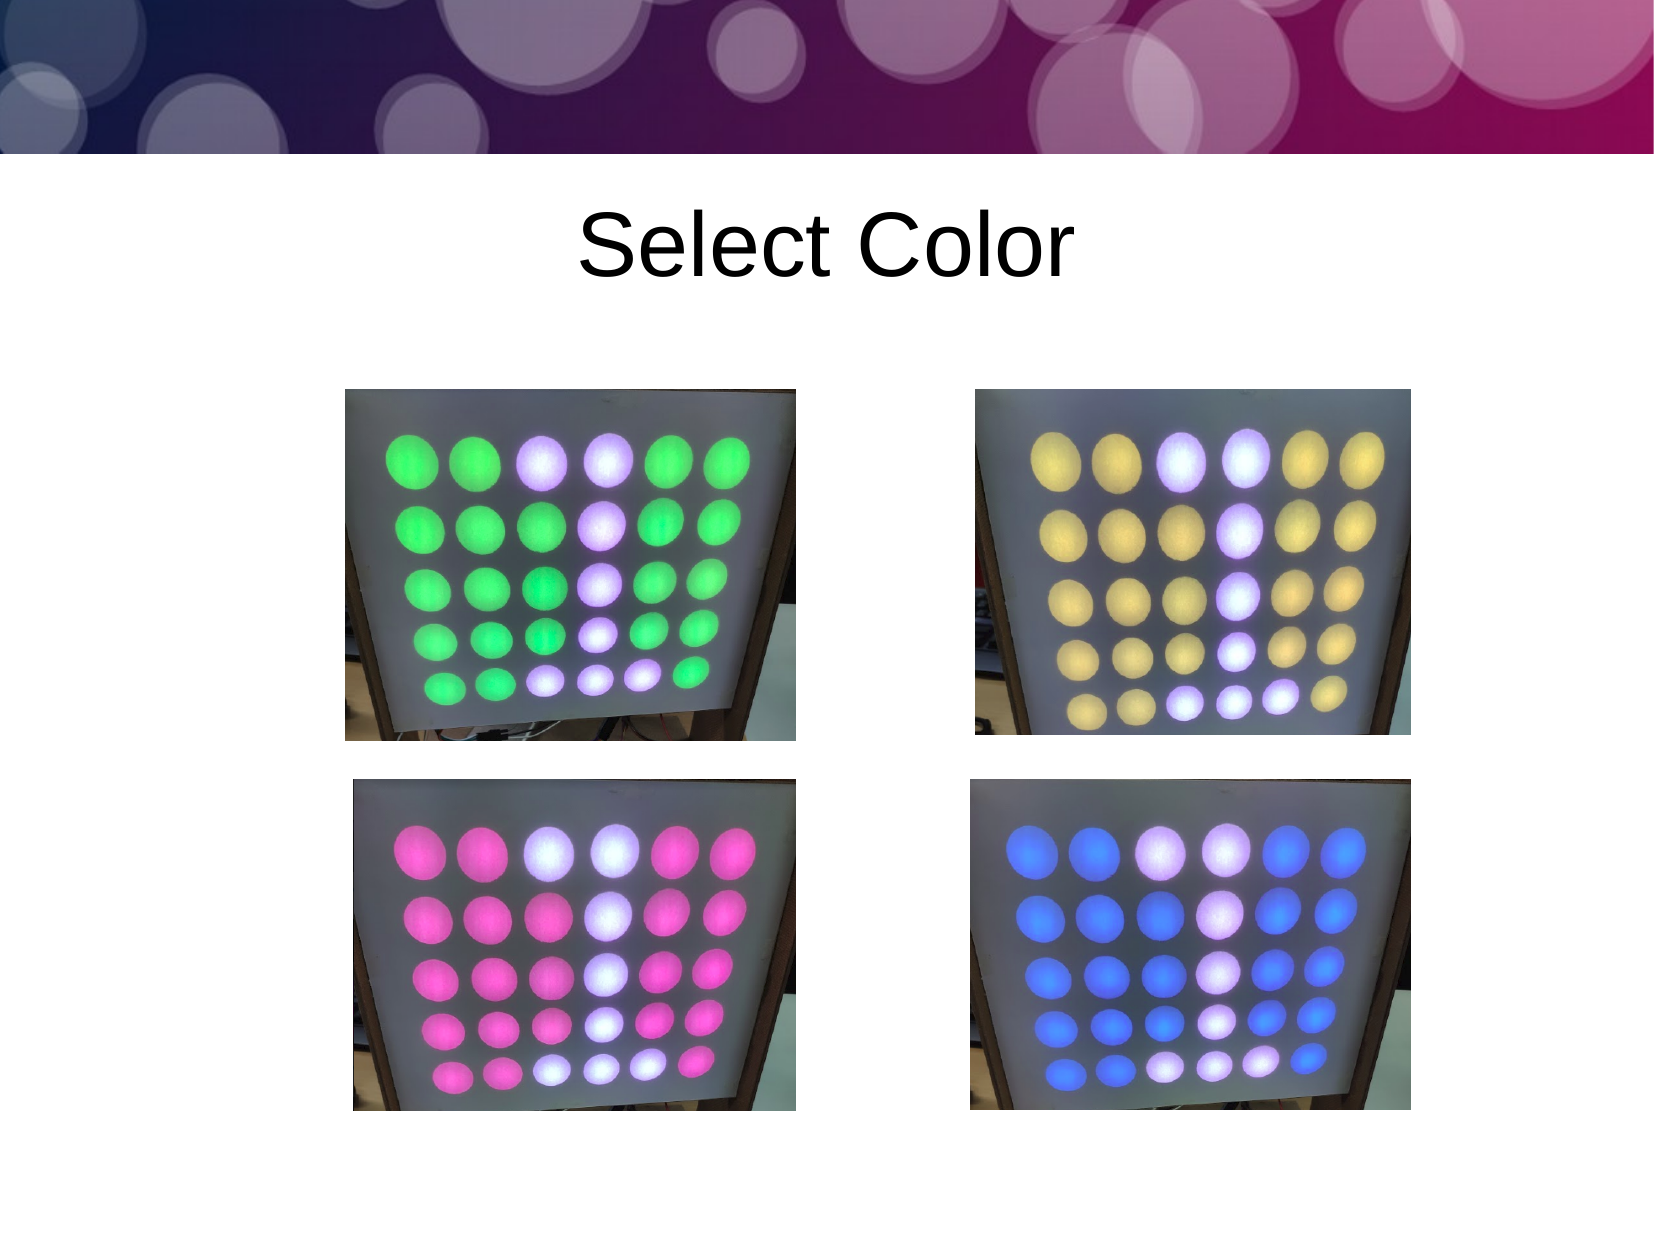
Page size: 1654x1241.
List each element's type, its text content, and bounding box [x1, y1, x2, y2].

picture [0, 0, 1654, 154]
picture [353, 779, 796, 1111]
picture [345, 389, 796, 741]
title Select Color [82, 159, 1571, 331]
picture [975, 389, 1411, 736]
picture [970, 779, 1411, 1111]
